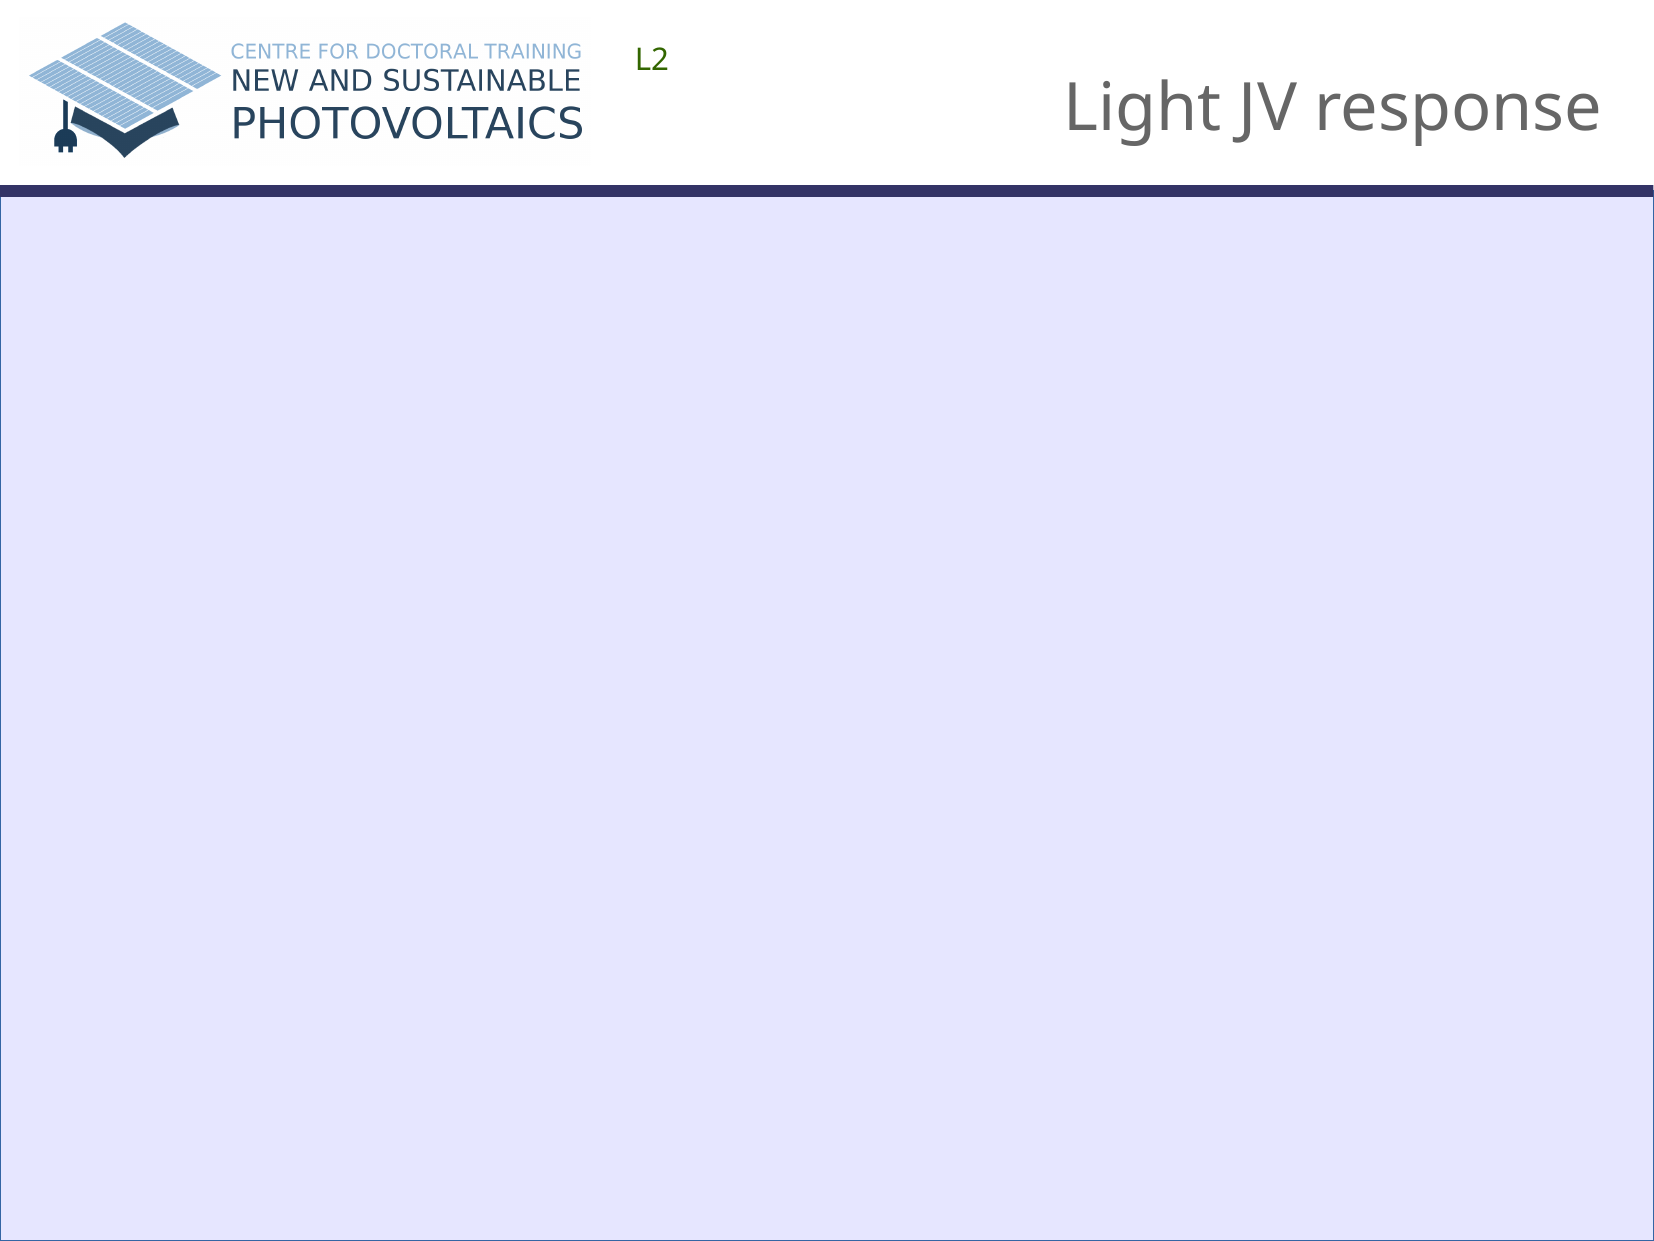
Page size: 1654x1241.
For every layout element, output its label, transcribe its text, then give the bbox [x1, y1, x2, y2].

text_box L2 [620, 29, 880, 80]
text_box [0, 197, 1654, 1241]
text_box Light JV response [767, 51, 1619, 142]
picture [19, 17, 591, 166]
